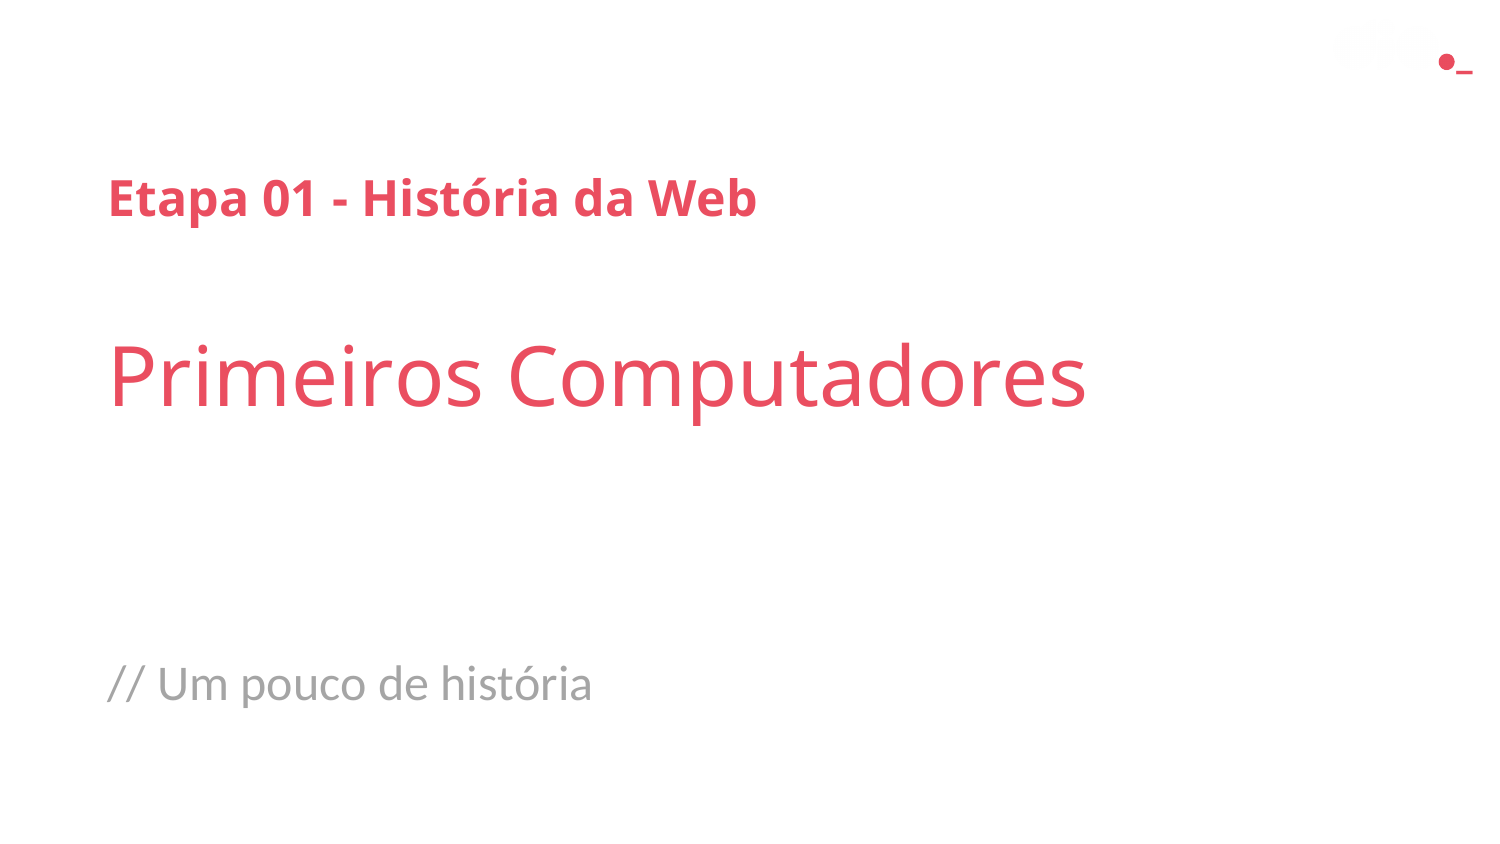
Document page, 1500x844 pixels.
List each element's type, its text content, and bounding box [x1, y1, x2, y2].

picture [1333, 19, 1473, 75]
text_box Primeiros Computadores [92, 292, 1309, 558]
text_box Etapa 01 - História da Web [92, 142, 1309, 223]
text_box // Um pouco de história [92, 635, 1309, 701]
